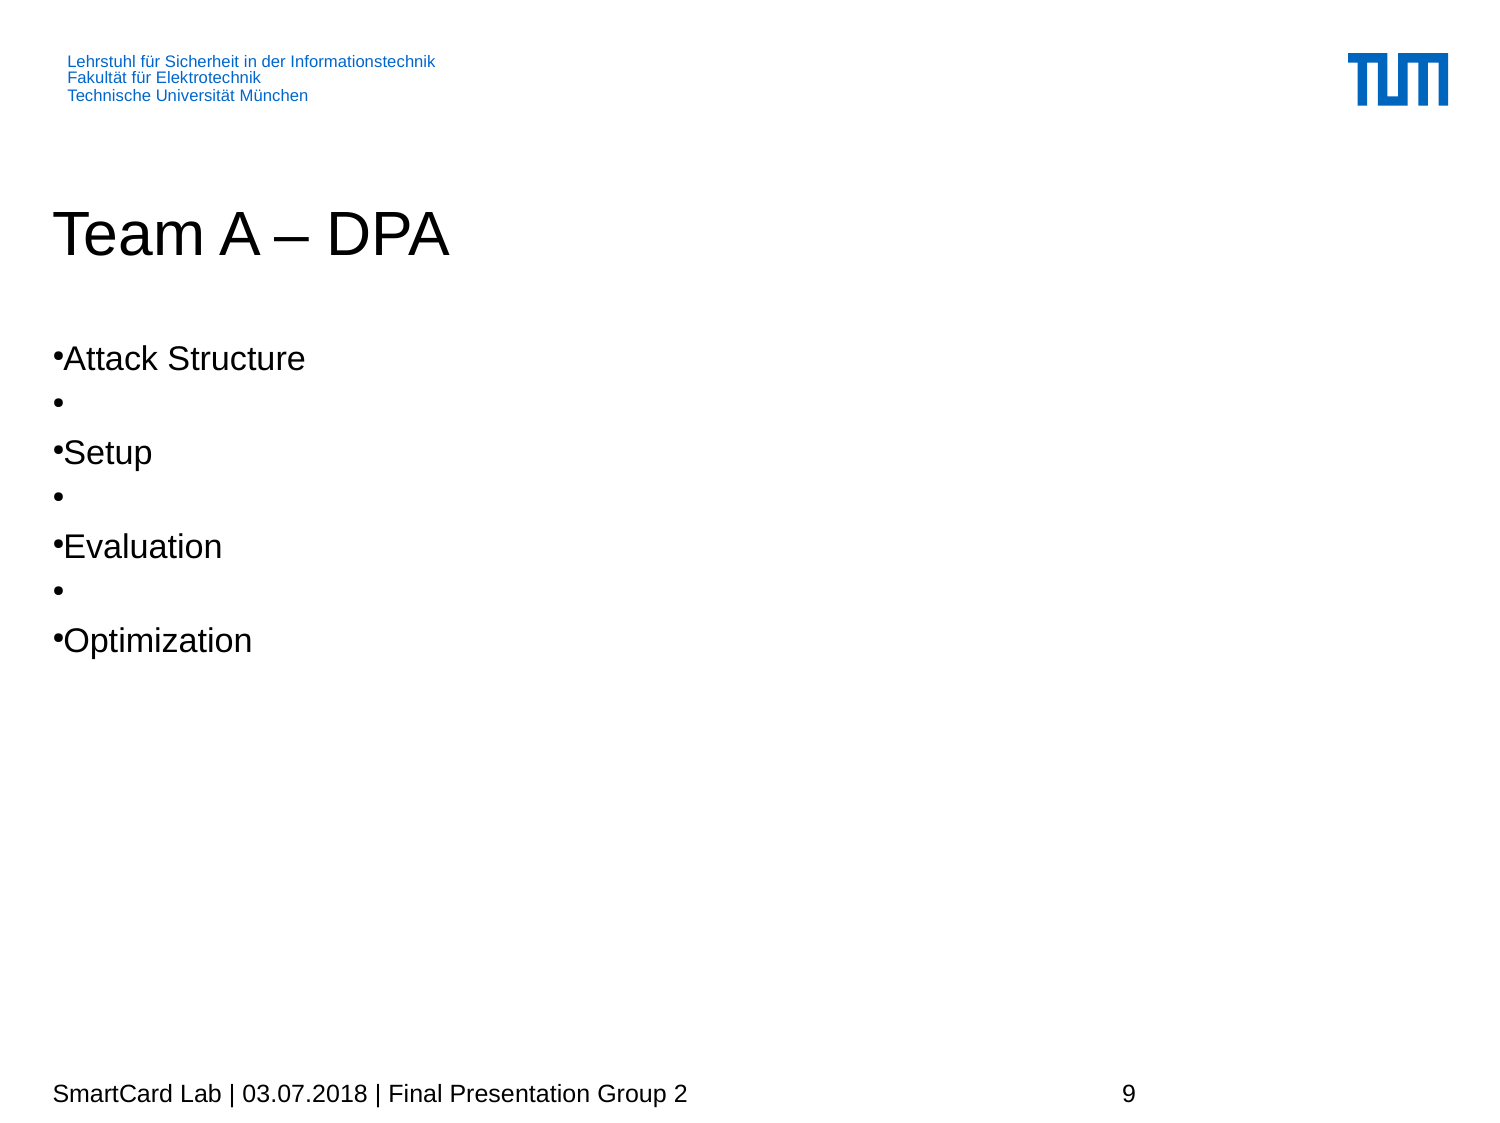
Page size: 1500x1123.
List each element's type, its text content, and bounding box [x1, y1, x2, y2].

list Attack Structure Setup Evaluation Optimization [52, 330, 1453, 663]
title Team A – DPA [52, 192, 1453, 268]
text_box SmartCard Lab | 03.07.2018 | Final Presentation Group 2 [52, 1062, 1116, 1123]
text_box <number> [1122, 1062, 1459, 1123]
